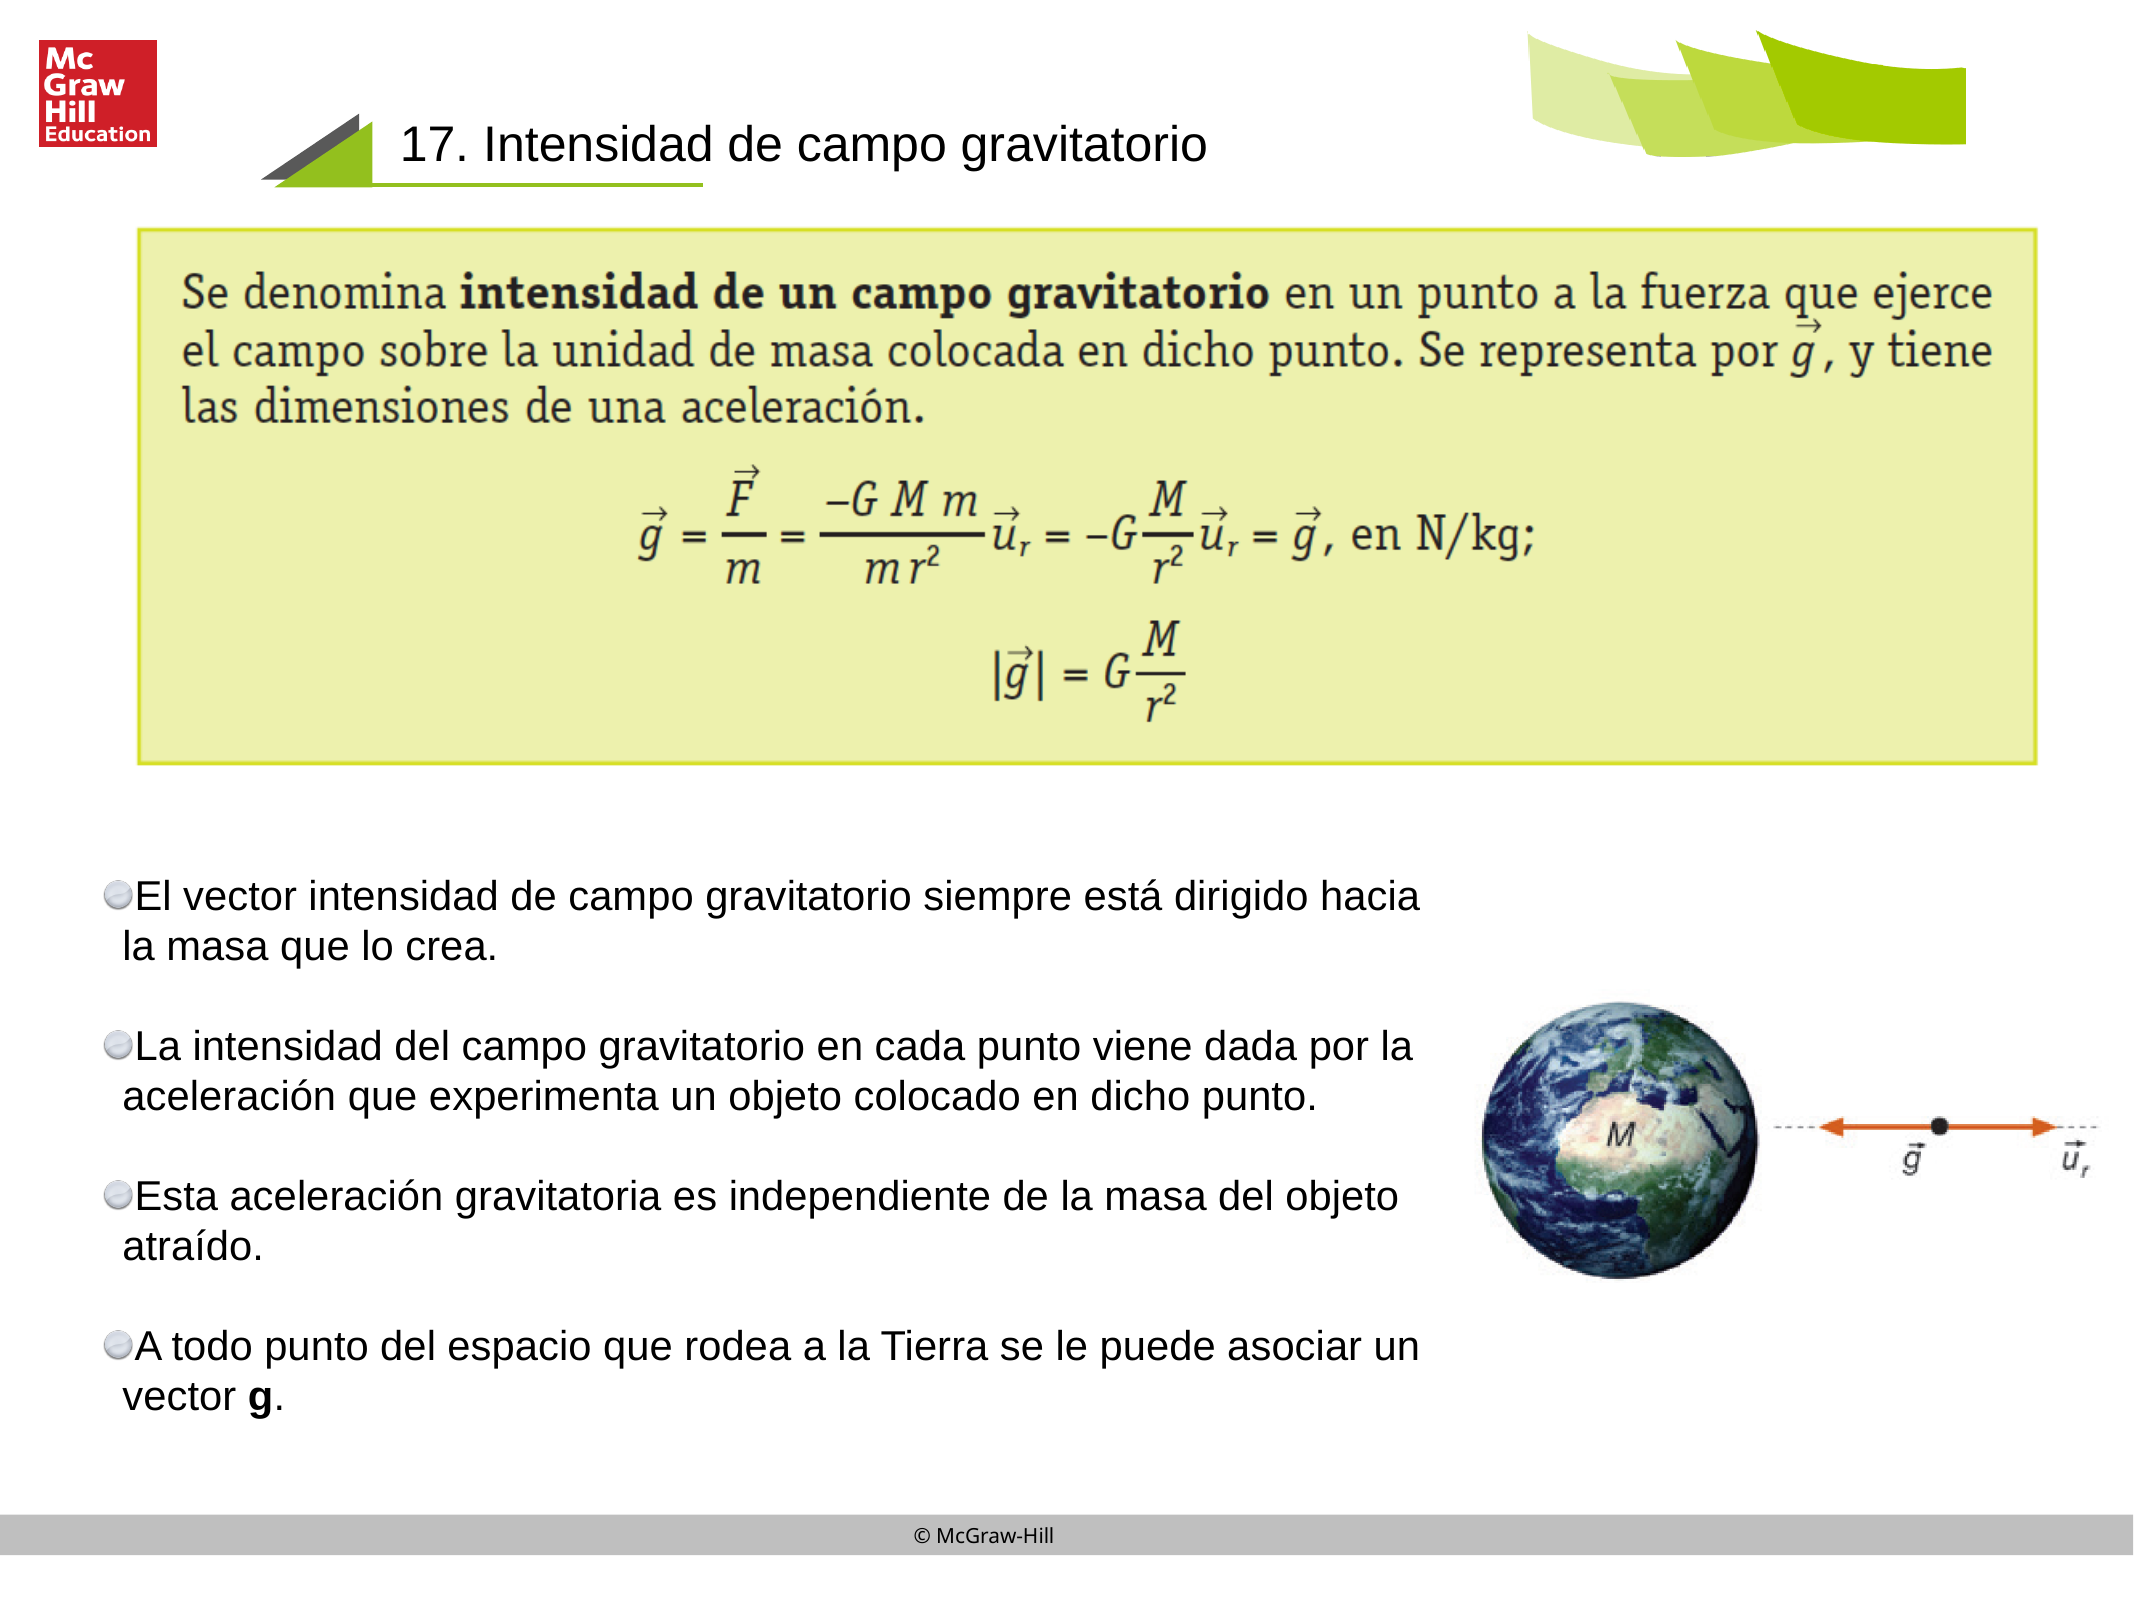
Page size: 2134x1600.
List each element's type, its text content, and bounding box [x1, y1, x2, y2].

text_box [261, 113, 373, 188]
picture [101, 1027, 135, 1061]
picture [101, 877, 135, 911]
picture [133, 222, 2051, 772]
picture [101, 1177, 135, 1211]
picture [39, 40, 157, 147]
text_box [0, 1514, 2134, 1556]
picture [1467, 988, 2109, 1284]
text_box © McGraw-Hill [707, 1514, 1261, 1555]
text_box 17. Intensidad de campo gravitatorio [391, 102, 1217, 180]
picture [101, 1327, 135, 1361]
text_box El vector intensidad de campo gravitatorio siempre está dirigido hacia la masa que lo crea. La intensidad del campo gravitatorio en cada punto viene dada por la aceleración que experimenta un objeto colocado en dicho punto. Esta aceleración gravitatoria es independiente de la masa del objeto atraído. A todo punto del espacio que rodea a la Tierra se le puede asociar un vector g. [92, 760, 1432, 1428]
picture [1387, 30, 1966, 157]
